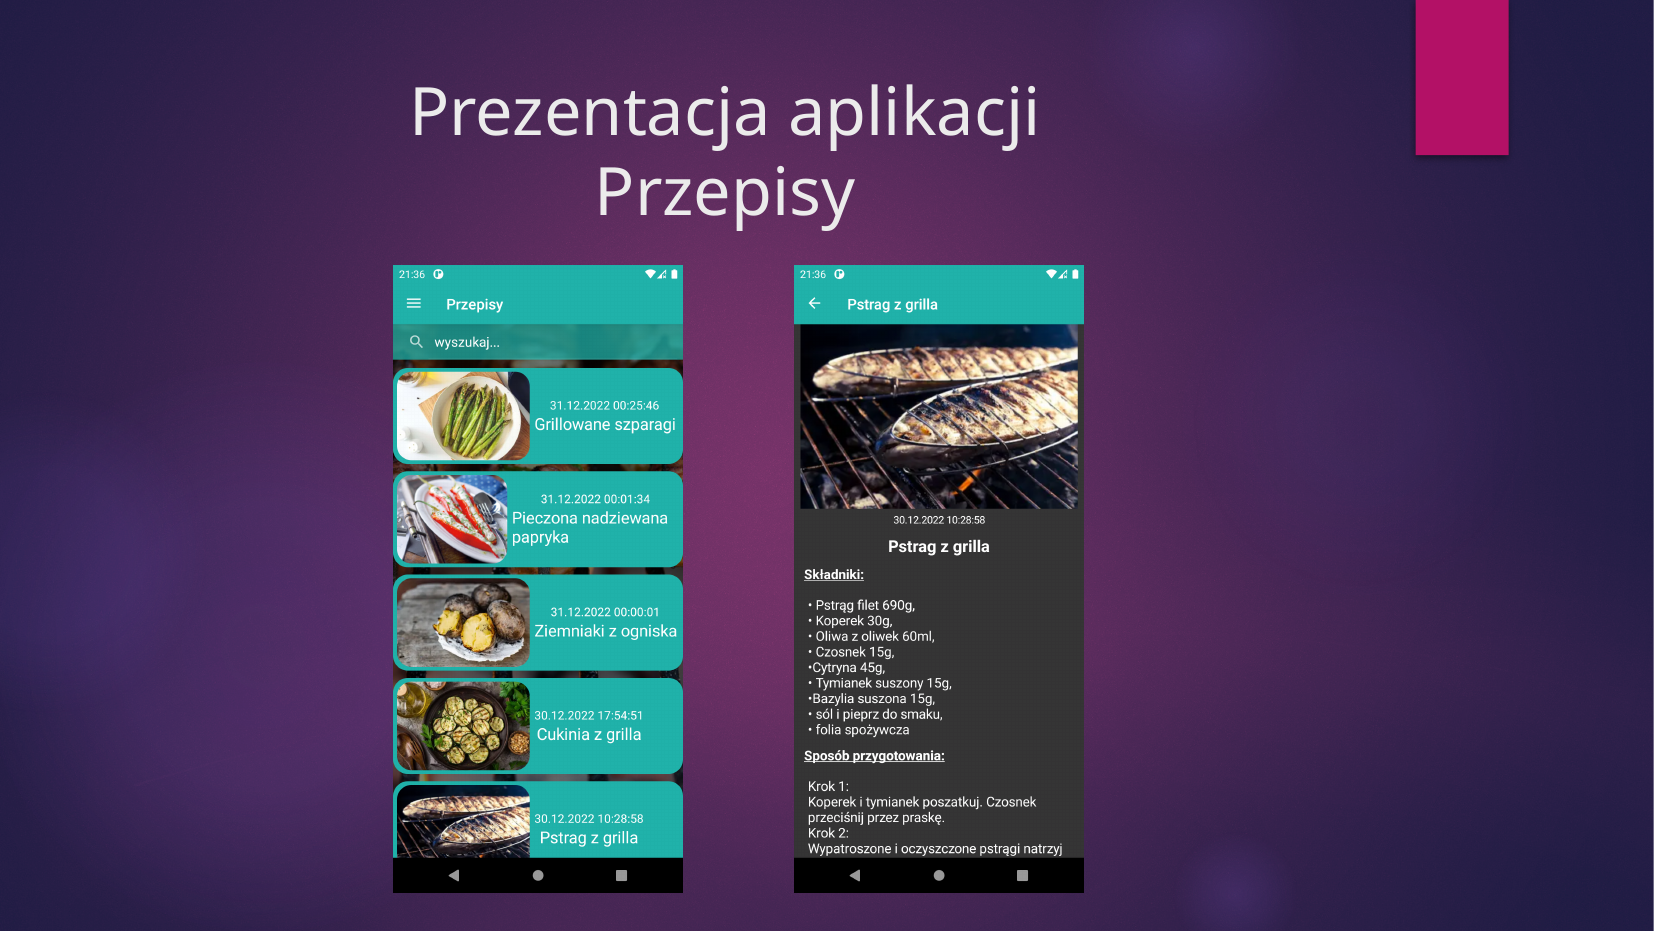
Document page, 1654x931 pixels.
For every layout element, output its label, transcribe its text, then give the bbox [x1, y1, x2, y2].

picture [0, 0, 1654, 931]
title Prezentacja aplikacji Przepisy [87, 61, 1364, 252]
